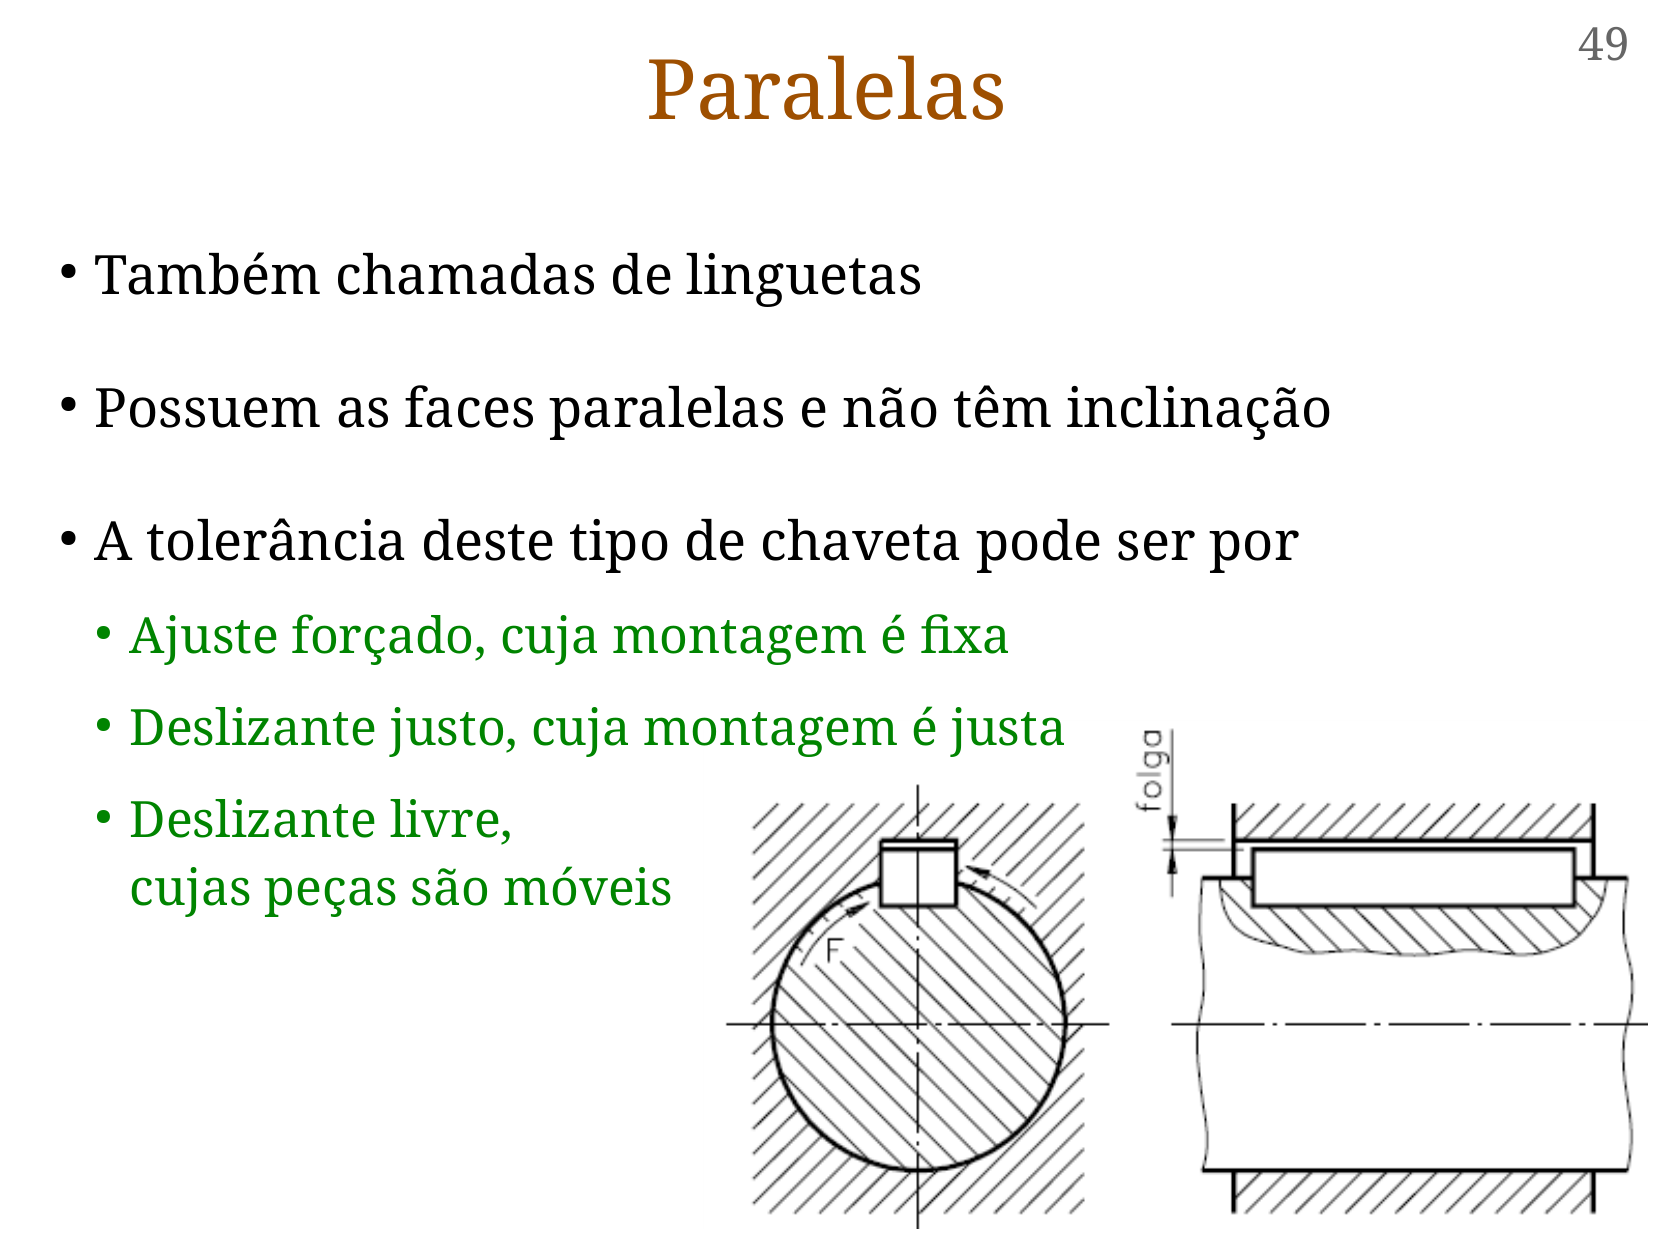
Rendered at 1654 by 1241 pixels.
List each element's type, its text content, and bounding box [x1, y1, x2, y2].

title Paralelas [59, 29, 1595, 148]
list Também chamadas de linguetas Possuem as faces paralelas e não têm inclinação A tolerância deste tipo de chaveta pode ser por Ajuste forçado, cuja montagem é fixa Deslizante justo, cuja montagem é justa Deslizante livre, cujas peças são móveis [59, 236, 1595, 1211]
picture [702, 719, 1648, 1229]
